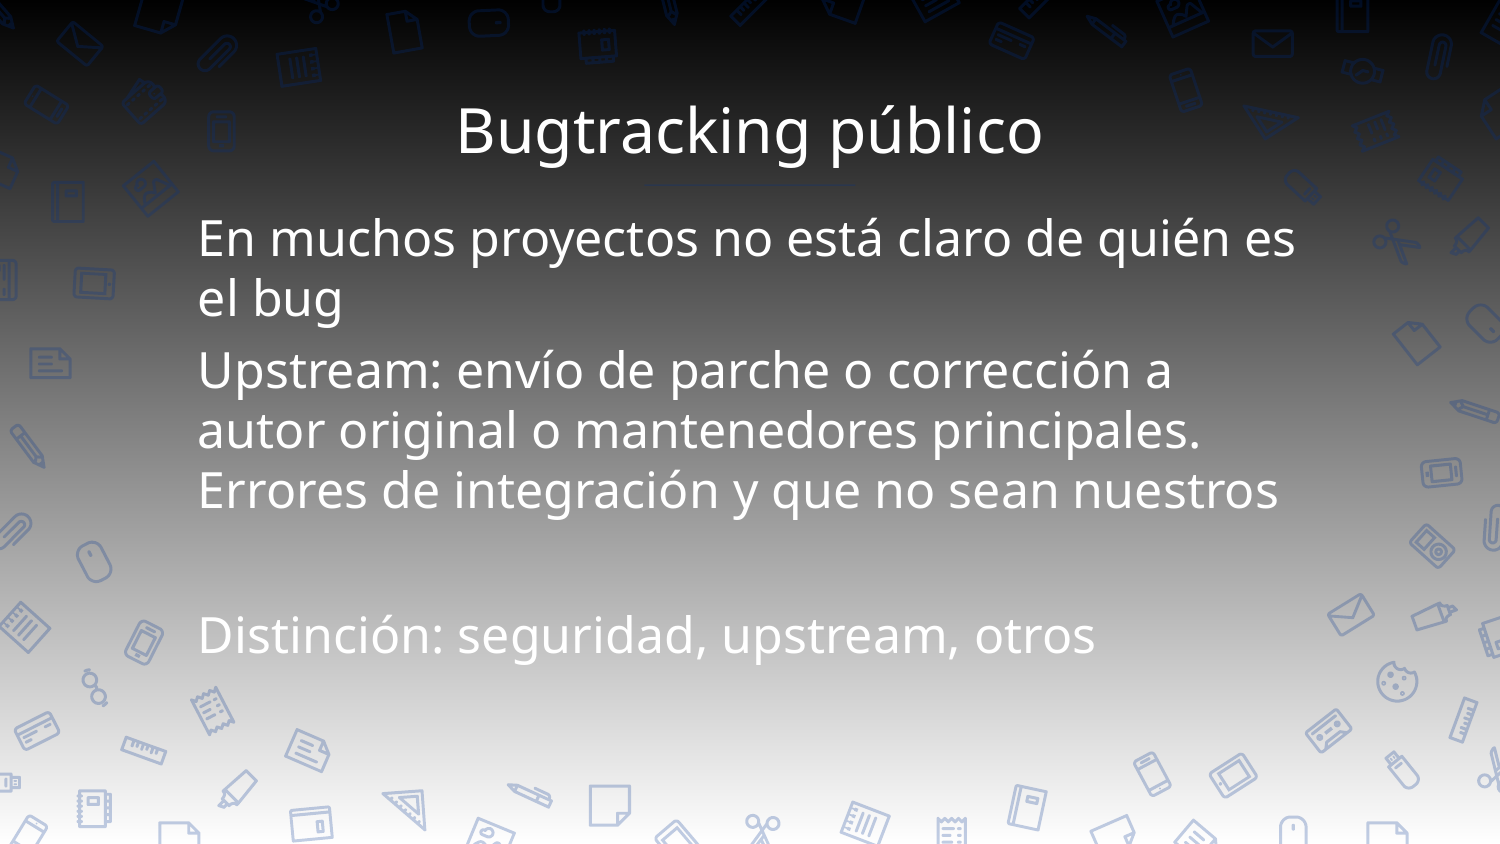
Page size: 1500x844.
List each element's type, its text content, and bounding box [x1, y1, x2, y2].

list En muchos proyectos no está claro de quién es el bug Upstream: envío de parche o corrección a autor original o mantenedores principales. Errores de integración y que no sean nuestros Distinción: seguridad, upstream, otros [182, 191, 1318, 734]
title Bugtracking público [182, 58, 1318, 182]
